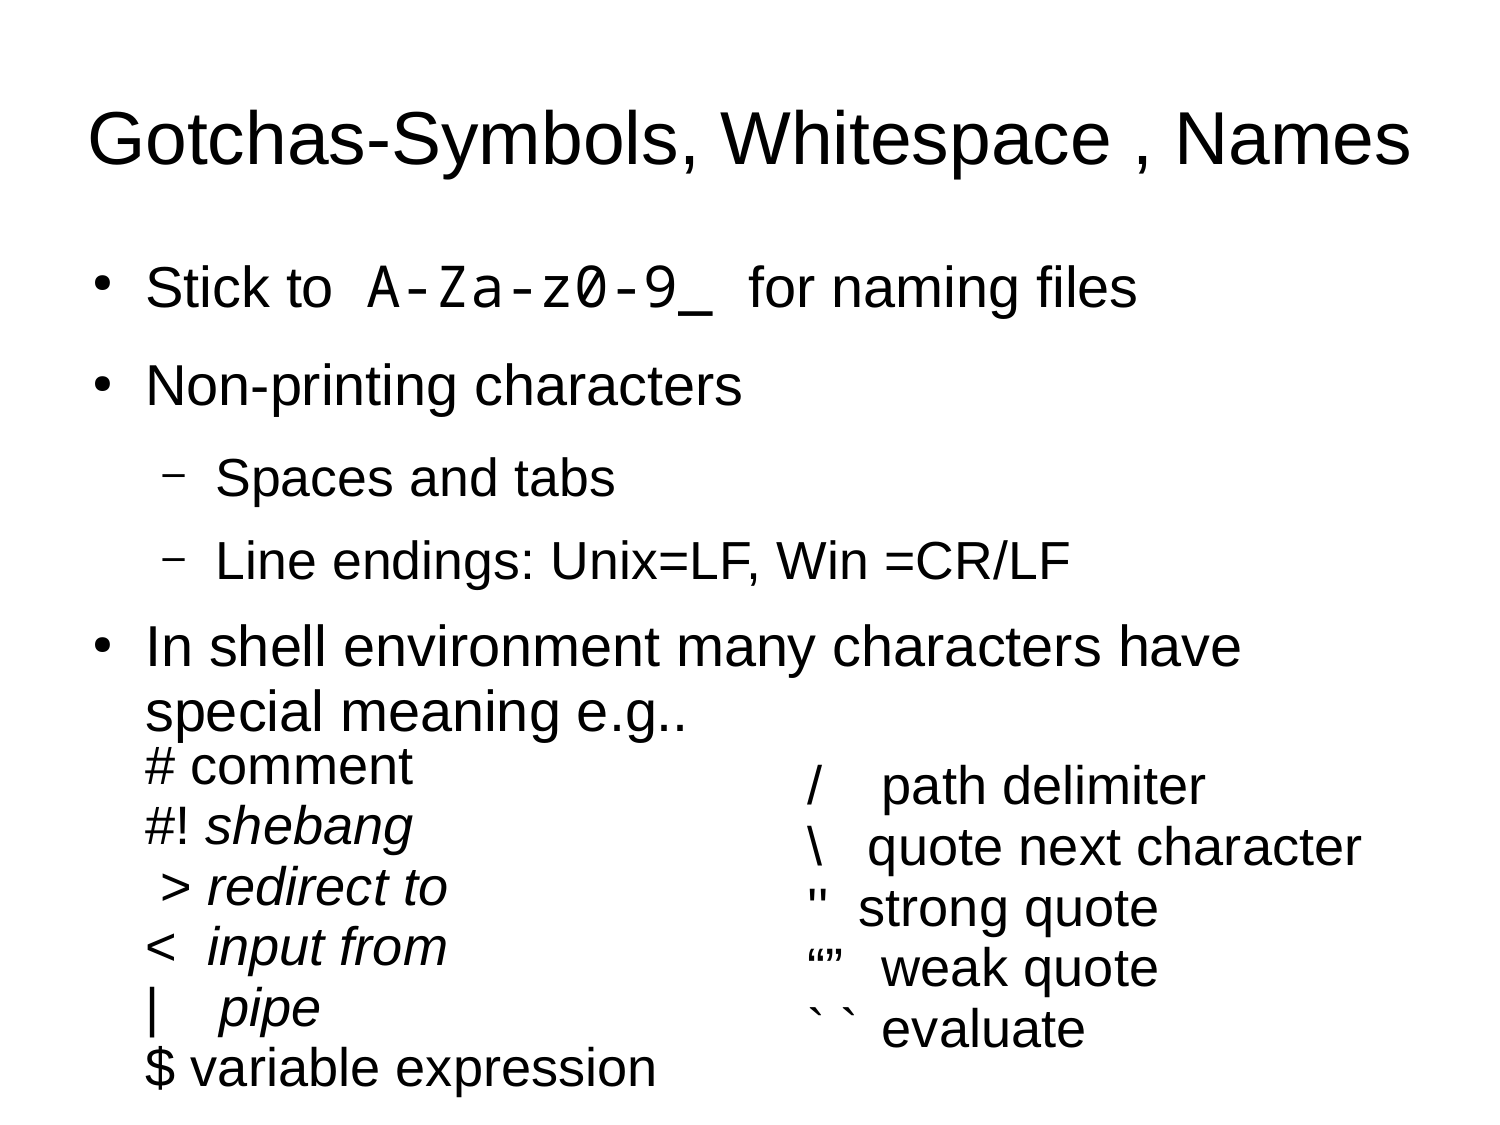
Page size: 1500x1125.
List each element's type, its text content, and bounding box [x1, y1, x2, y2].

text_box # comment #! shebang > redirect to < input from | pipe $ variable expression [95, 727, 730, 1106]
text_box / path delimiter \ quote next character '' strong quote “” weak quote ` ` evaluate [793, 748, 1405, 1067]
title Gotchas-Symbols, Whitespace , Names [75, 44, 1425, 233]
list Stick to A-Za-z0-9_ for naming files Non-printing characters Spaces and tabs Line endings: Unix=LF, Win =CR/LF In shell environment many characters have special meaning e.g.. [75, 245, 1395, 748]
